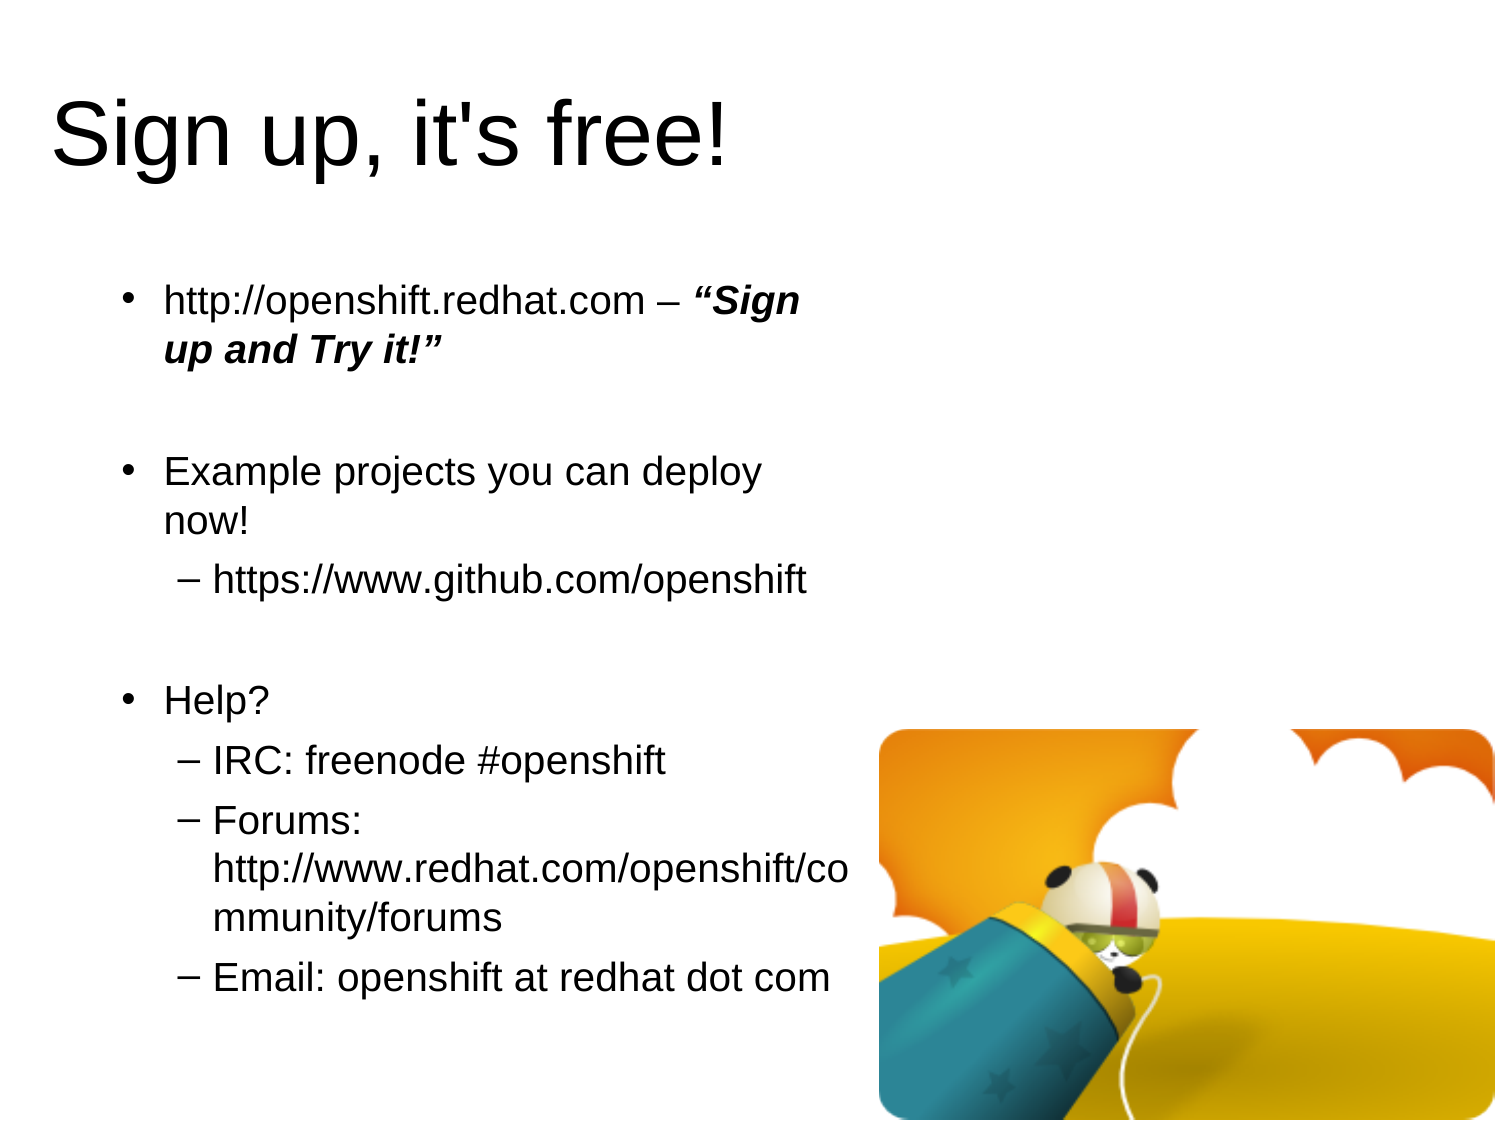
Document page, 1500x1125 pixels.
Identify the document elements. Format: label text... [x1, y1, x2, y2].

title Sign up, it's free! [35, 11, 1311, 247]
picture [879, 729, 1495, 1120]
list http://openshift.redhat.com – “Sign up and Try it!” Example projects you can deploy now! https://www.github.com/openshift Help? IRC: freenode #openshift Forums: http://www.redhat.com/openshift/community/forums Email: openshift at redhat dot com [106, 265, 874, 1009]
